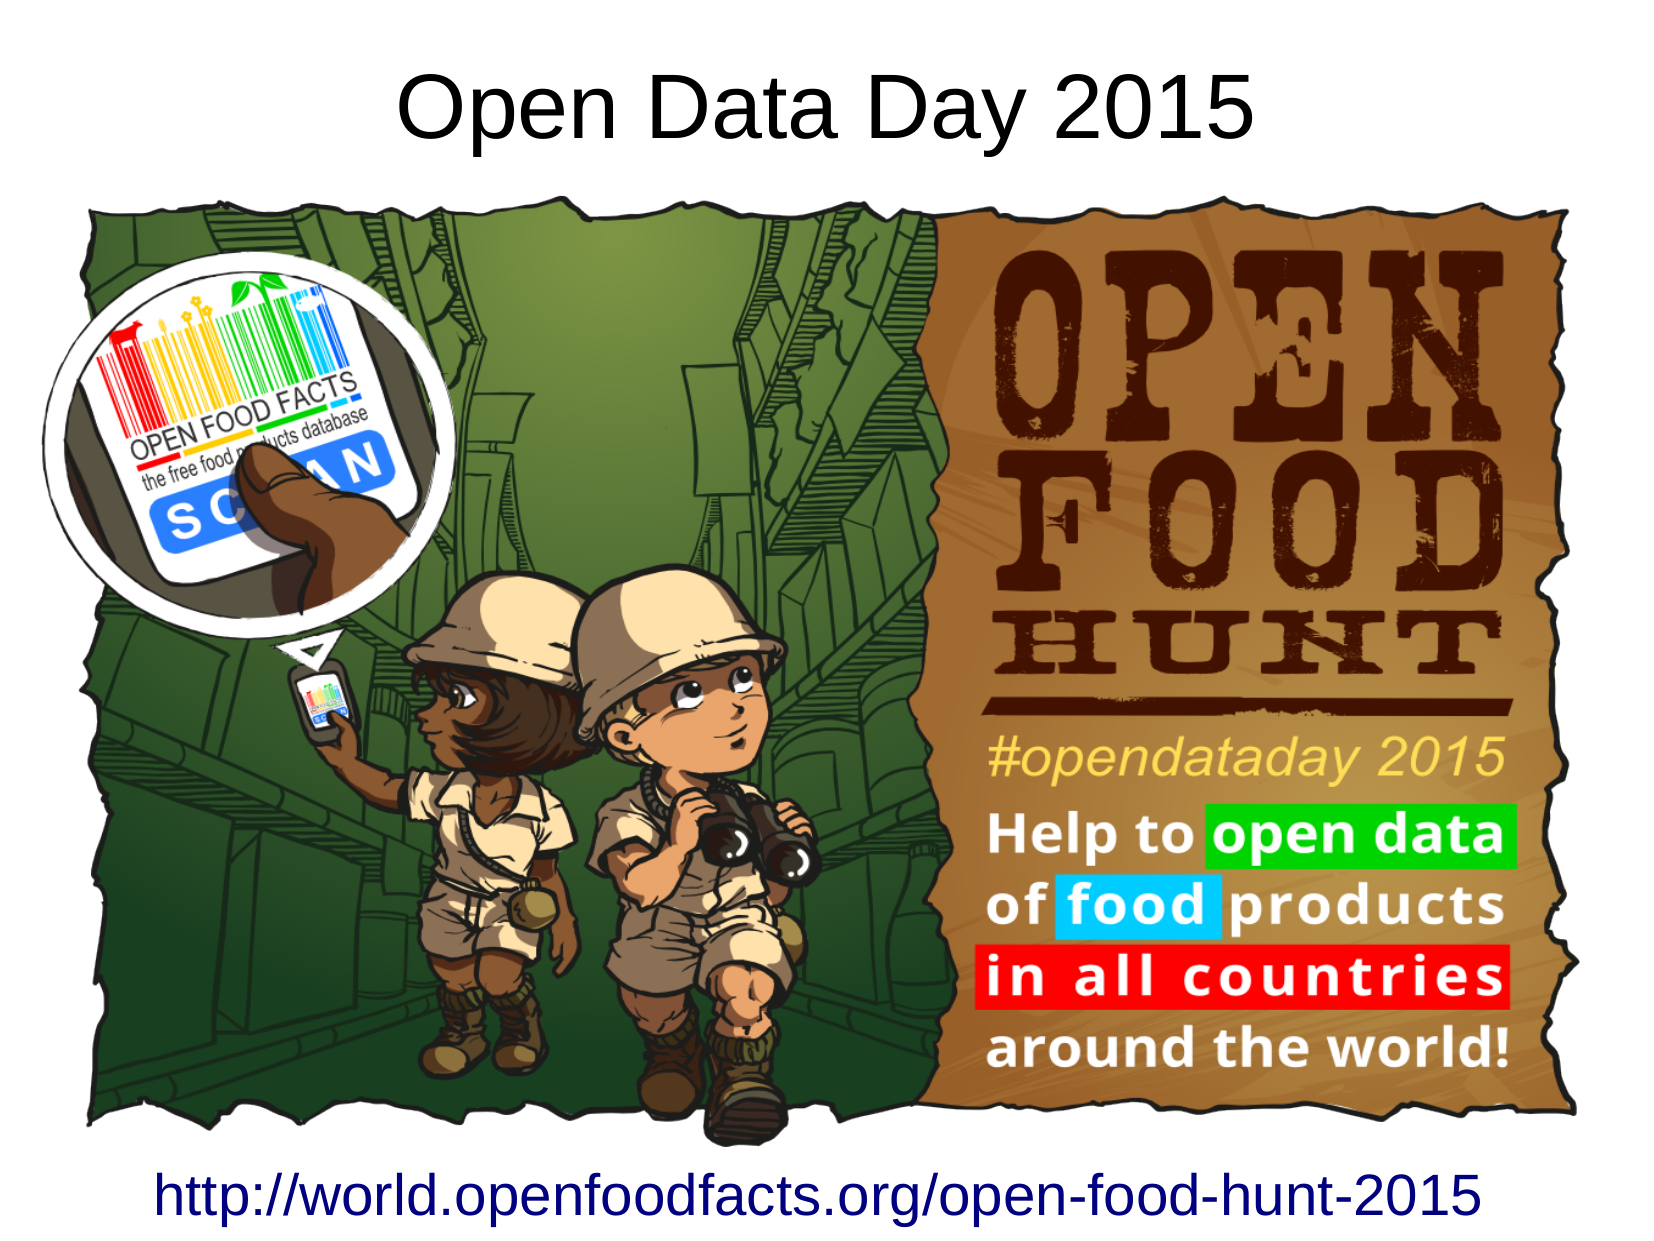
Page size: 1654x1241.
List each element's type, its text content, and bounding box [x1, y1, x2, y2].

title Open Data Day 2015 [82, 49, 1571, 149]
picture [30, 149, 1621, 1171]
text_box http://world.openfoodfacts.org/open-food-hunt-2015 [138, 1155, 1654, 1241]
